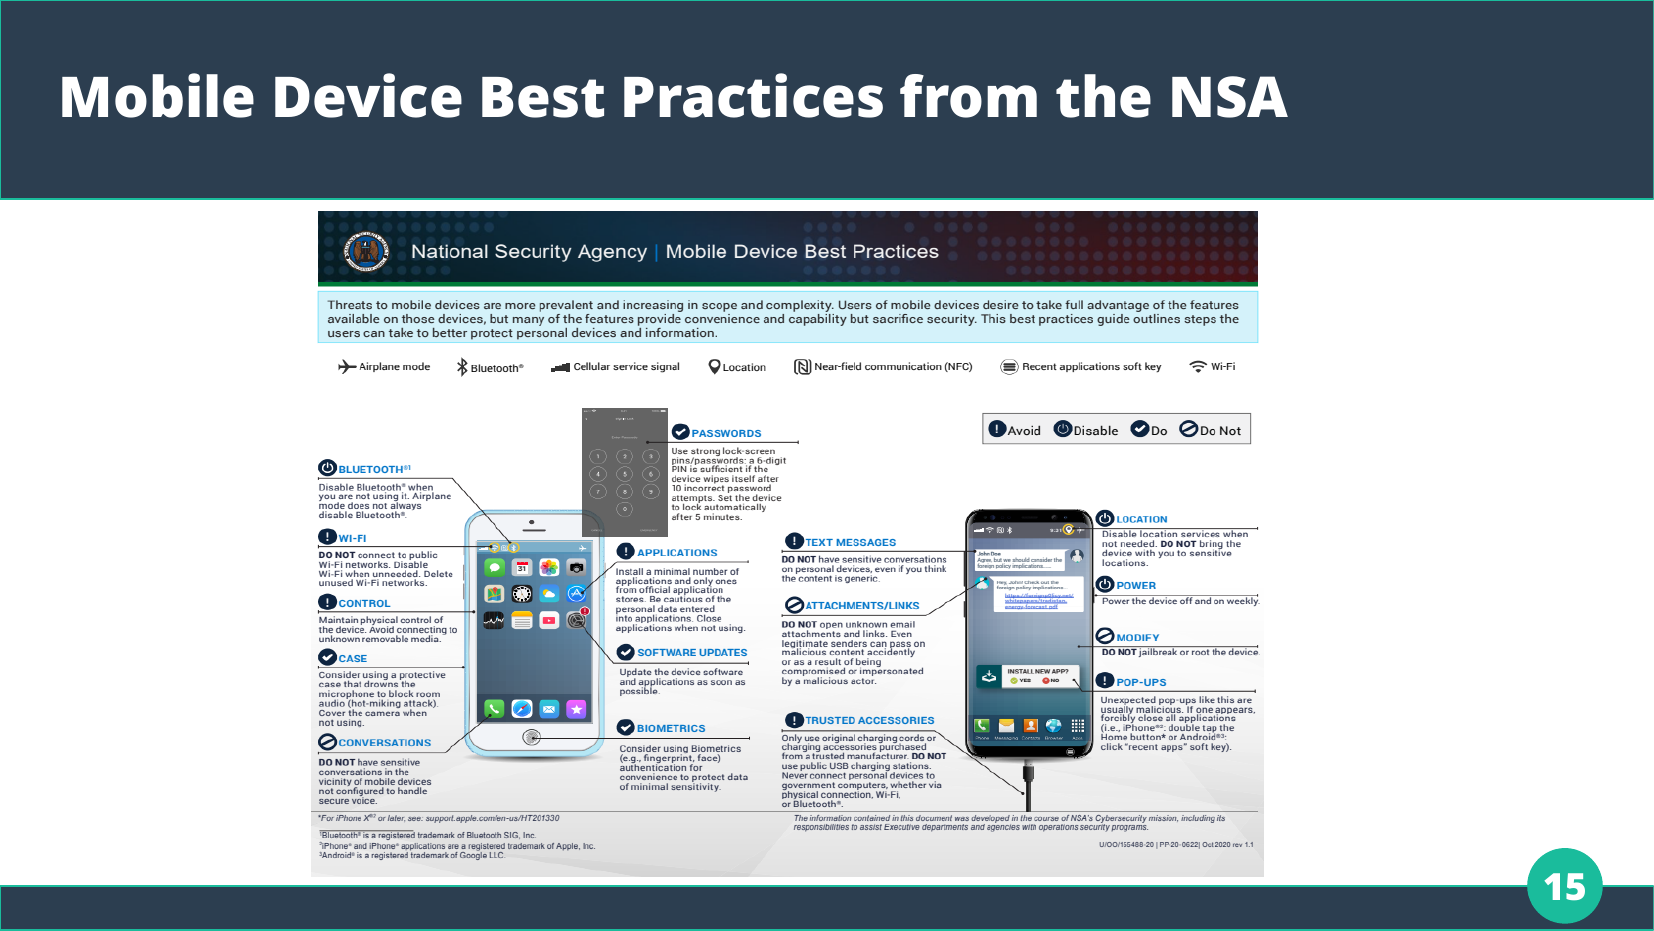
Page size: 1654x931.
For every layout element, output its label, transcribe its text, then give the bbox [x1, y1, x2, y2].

picture [311, 207, 1264, 877]
title Mobile Device Best Practices from the NSA [59, 37, 1595, 155]
